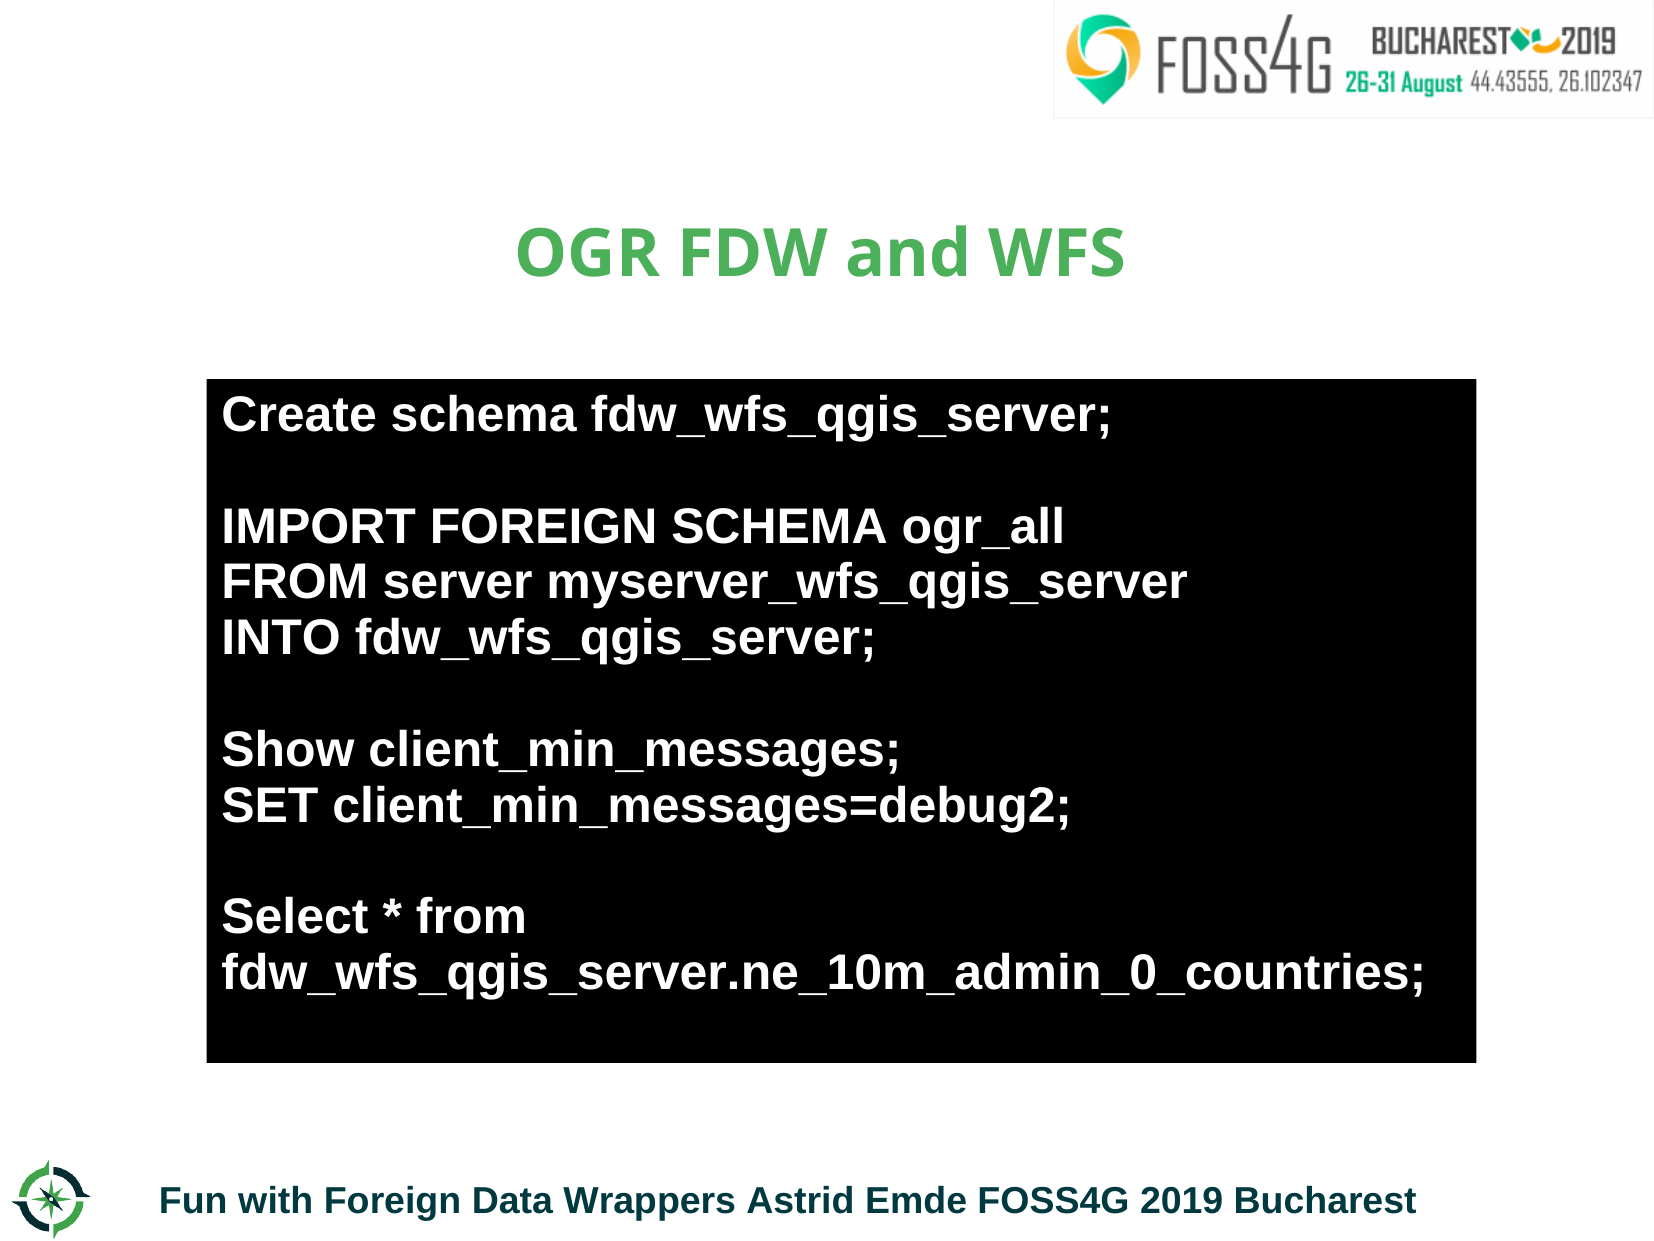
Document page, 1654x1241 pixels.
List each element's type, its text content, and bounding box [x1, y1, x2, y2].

text_box Create schema fdw_wfs_qgis_server; IMPORT FOREIGN SCHEMA ogr_all FROM server myserver_wfs_qgis_server INTO fdw_wfs_qgis_server; Show client_min_messages; SET client_min_messages=debug2; Select * from fdw_wfs_qgis_server.ne_10m_admin_0_countries; [206, 379, 1477, 1063]
picture [10, 1158, 92, 1240]
picture [1053, 0, 1654, 119]
list [76, 354, 1599, 1173]
title OGR FDW and WFS [76, 177, 1565, 325]
